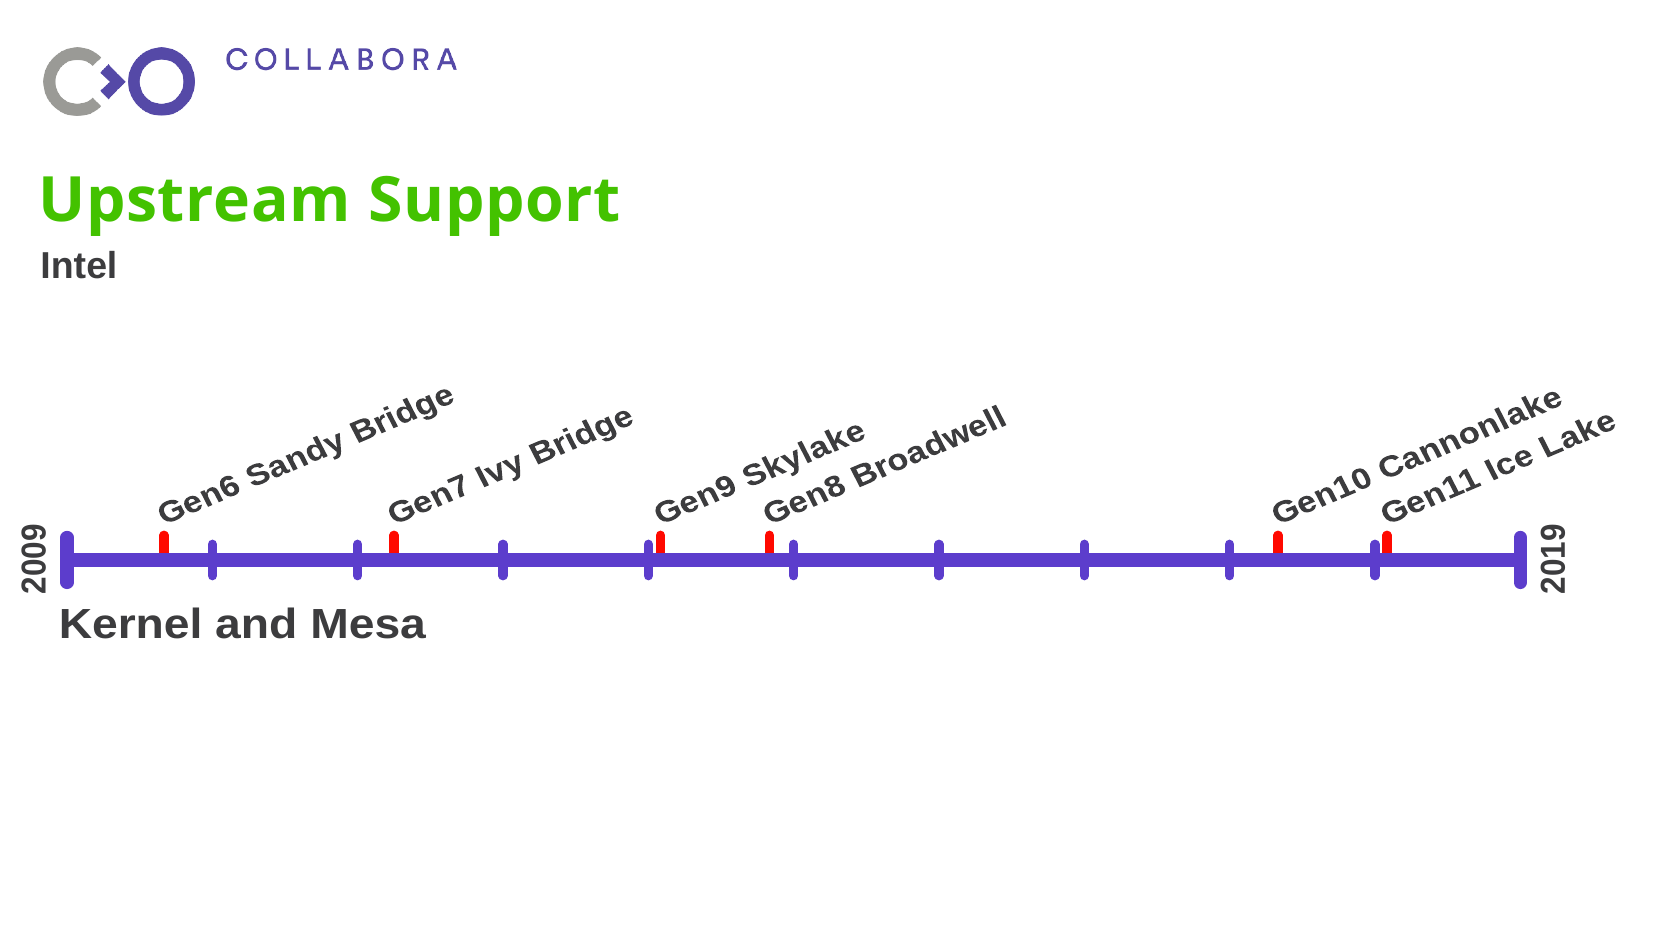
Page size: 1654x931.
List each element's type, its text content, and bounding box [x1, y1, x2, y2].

title Upstream Support [38, 159, 1614, 216]
text_box Intel [40, 240, 1613, 290]
picture [43, 47, 457, 116]
picture [0, 334, 1654, 674]
